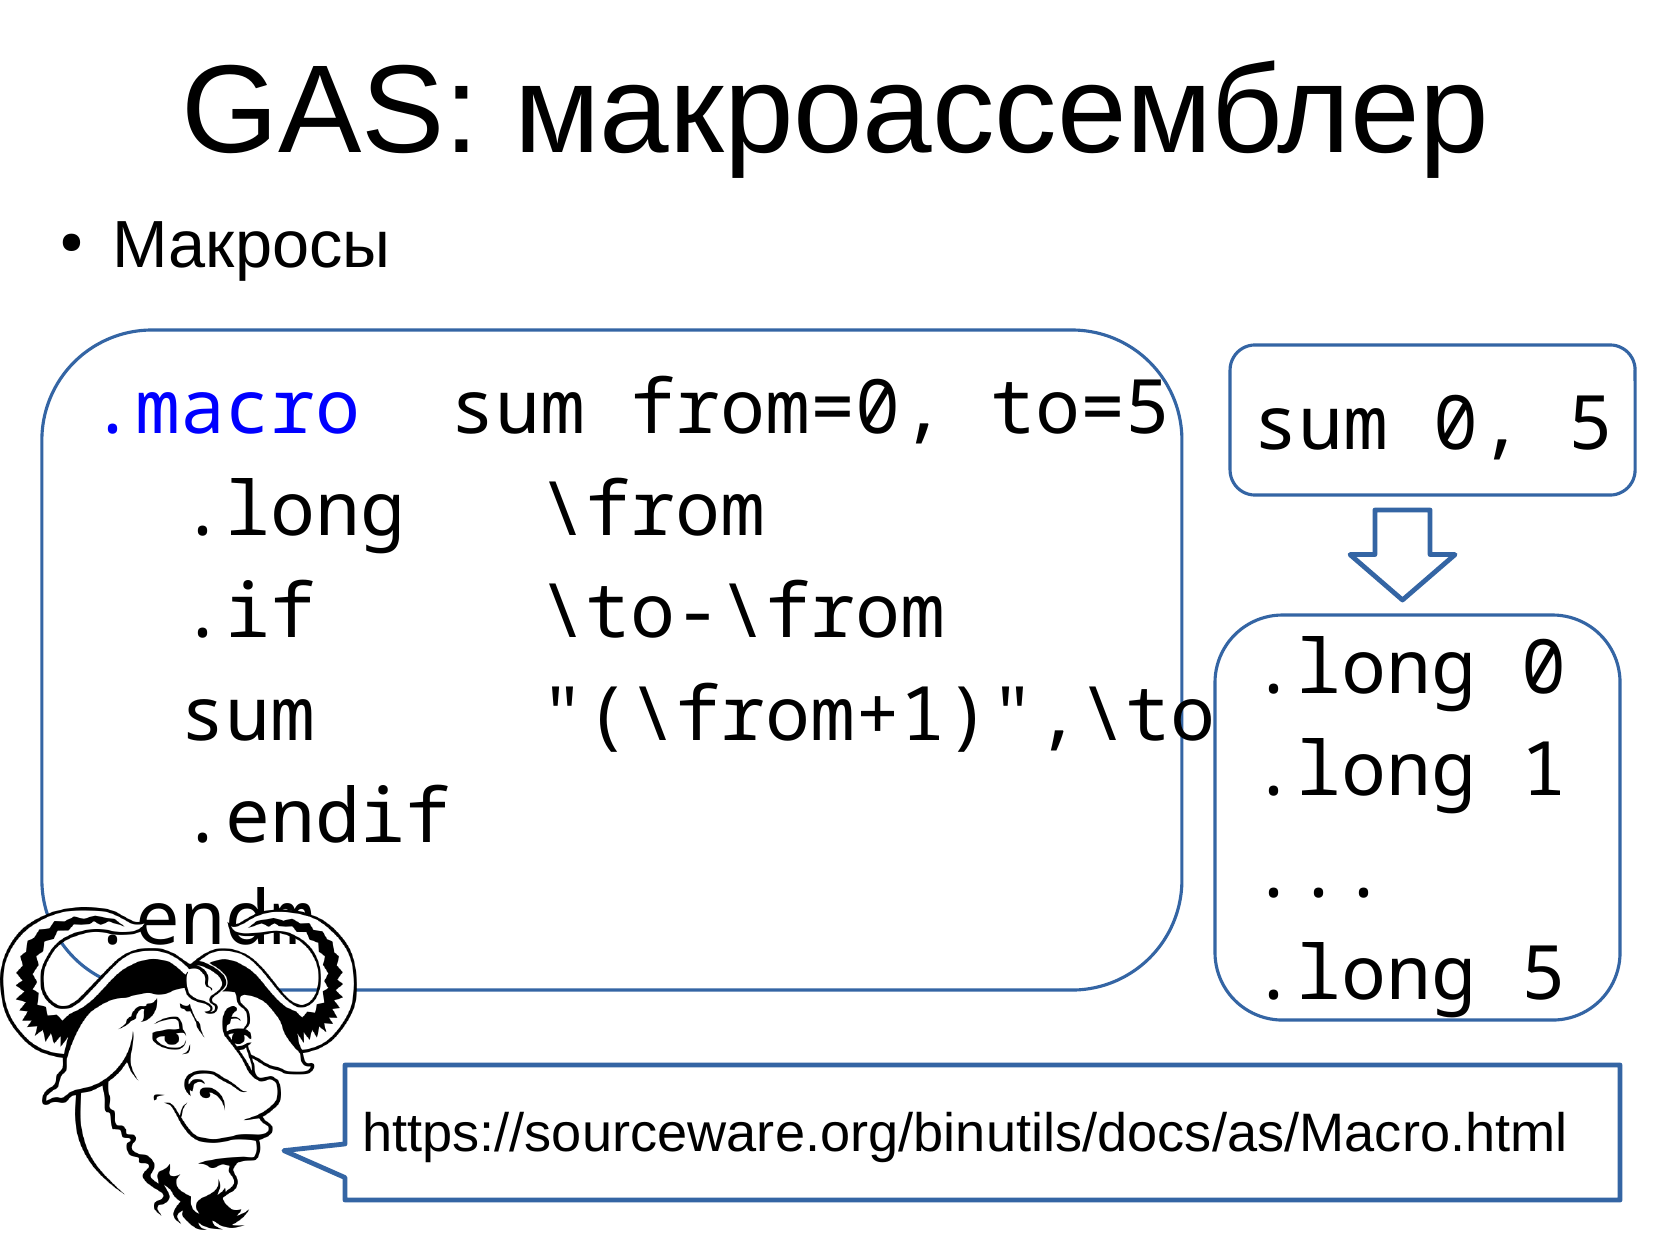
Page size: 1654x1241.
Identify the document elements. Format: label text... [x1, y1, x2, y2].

text_box [1350, 510, 1456, 601]
text_box https://sourceware.org/binutils/docs/as/Macro.html [283, 1065, 1621, 1201]
list Макросы [41, 207, 1531, 328]
text_box .macro sum from=0, to=5 .long \from .if \to-\from sum "(\from+1)",\to .endif .endm [41, 330, 1182, 991]
text_box sum 0, 5 [1230, 344, 1636, 496]
picture [0, 907, 357, 1231]
title GAS: макроассемблер [91, 13, 1580, 206]
text_box .long 0 .long 1 ... .long 5 [1215, 615, 1621, 1021]
